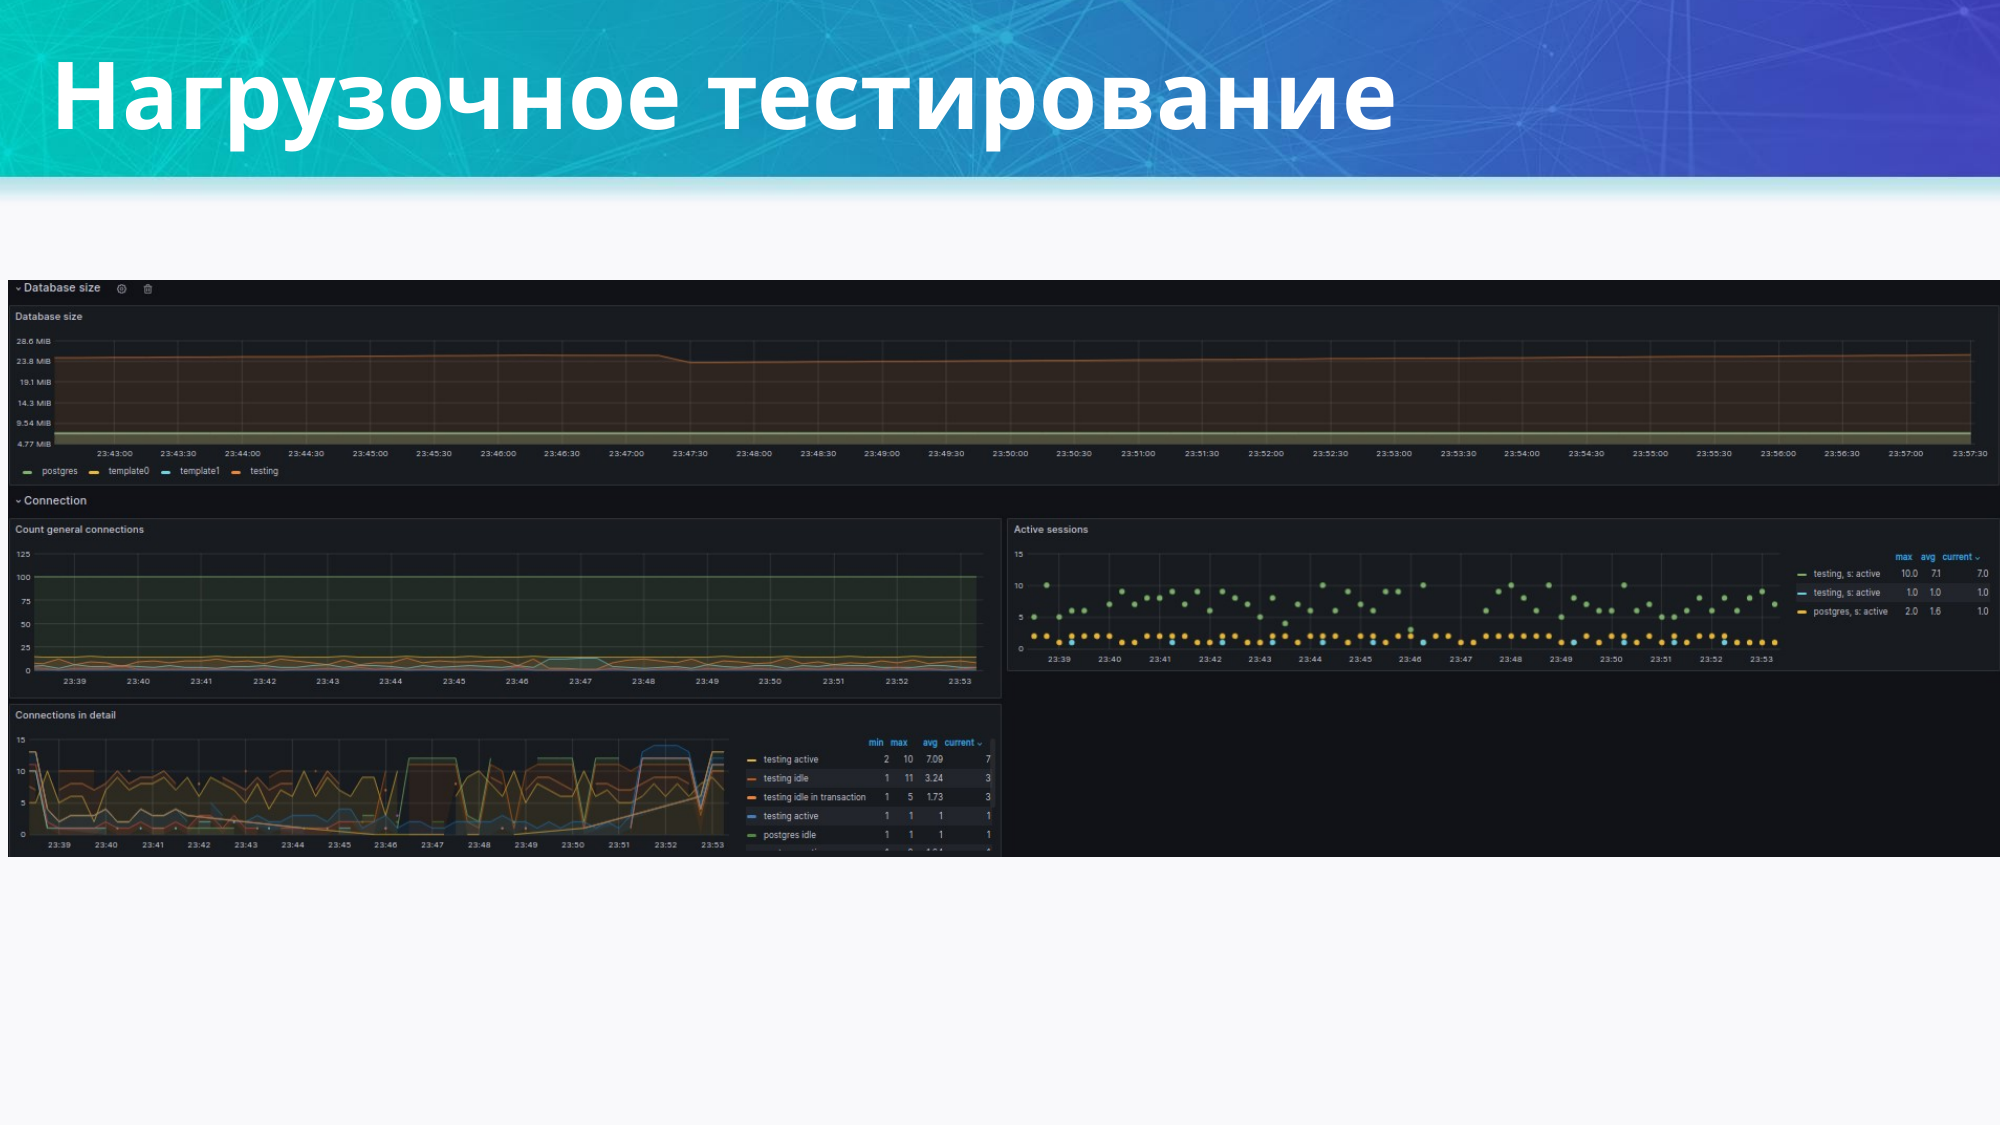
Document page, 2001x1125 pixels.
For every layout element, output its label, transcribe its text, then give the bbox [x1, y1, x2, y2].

text_box Нагрузочное тестирование [1000, 88, 1020, 119]
picture [0, 0, 2000, 1125]
text_box Нагрузочное тестирование [244, 88, 264, 119]
text_box Нагрузочное тестирование [50, 58, 1882, 139]
